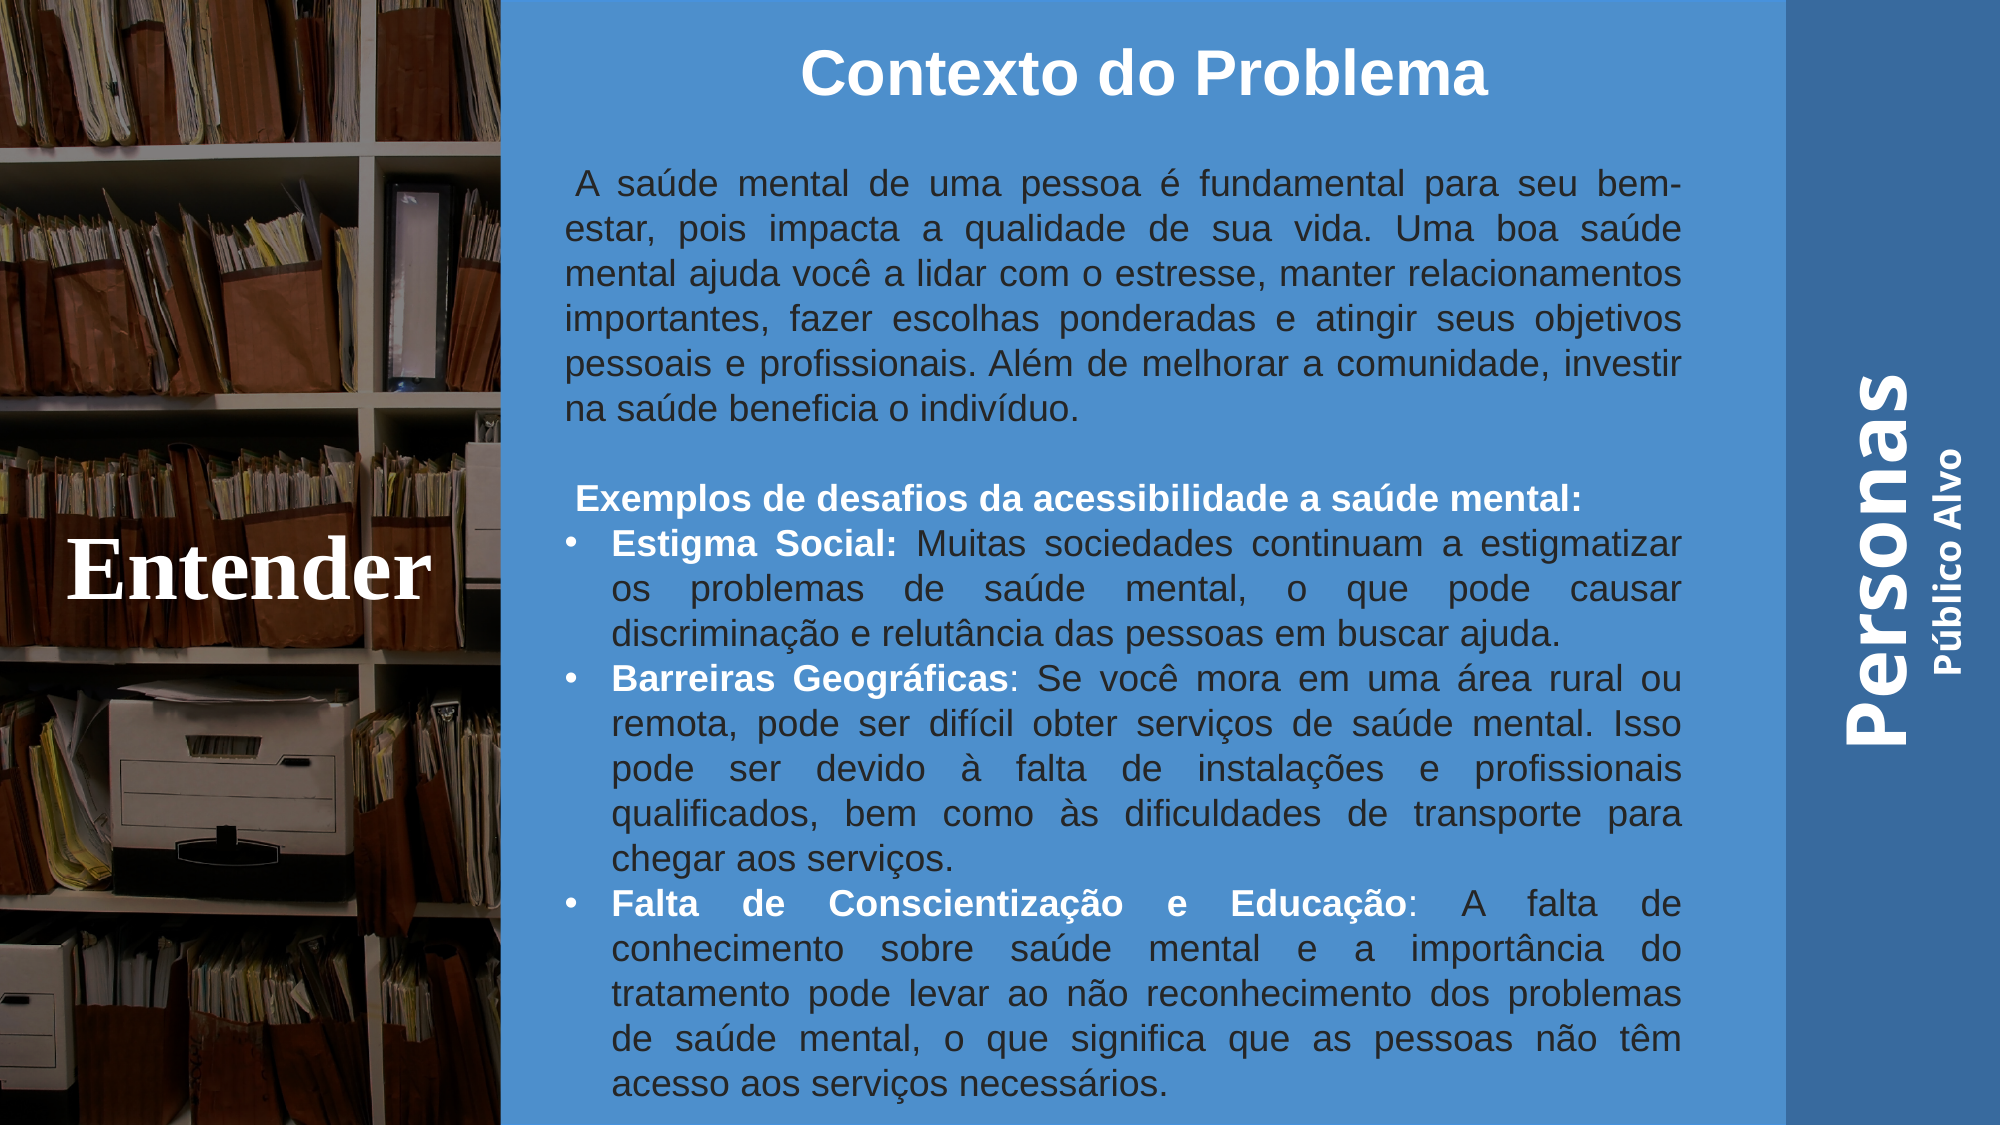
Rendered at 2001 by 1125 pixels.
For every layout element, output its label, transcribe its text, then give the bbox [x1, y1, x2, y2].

text_box [501, 0, 2000, 1125]
text_box Contexto do Problema [773, 23, 1515, 199]
text_box Personas Público Alvo [1815, 280, 1976, 846]
text_box A saúde mental de uma pessoa é fundamental para seu bem-estar, pois impacta a qualidade de sua vida. Uma boa saúde mental ajuda você a lidar com o estresse, manter relacionamentos importantes, fazer escolhas ponderadas e atingir seus objetivos pessoais e profissionais. Além de melhorar a comunidade, investir na saúde beneficia o indivíduo. Exemplos de desafios da acessibilidade a saúde mental: Estigma Social: Muitas sociedades continuam a estigmatizar os problemas de saúde mental, o que pode causar discriminação e relutância das pessoas em buscar ajuda. Barreiras Geográficas: Se você mora em uma área rural ou remota, pode ser difícil obter serviços de saúde mental. Isso pode ser devido à falta de instalações e profissionais qualificados, bem como às dificuldades de transporte para chegar aos serviços. Falta de Conscientização e Educação: A falta de conhecimento sobre saúde mental e a importância do tratamento pode levar ao não reconhecimento dos problemas de saúde mental, o que significa que as pessoas não têm acesso aos serviços necessários. [549, 152, 1698, 1112]
text_box Entender [41, 500, 460, 626]
picture [0, 0, 501, 1125]
